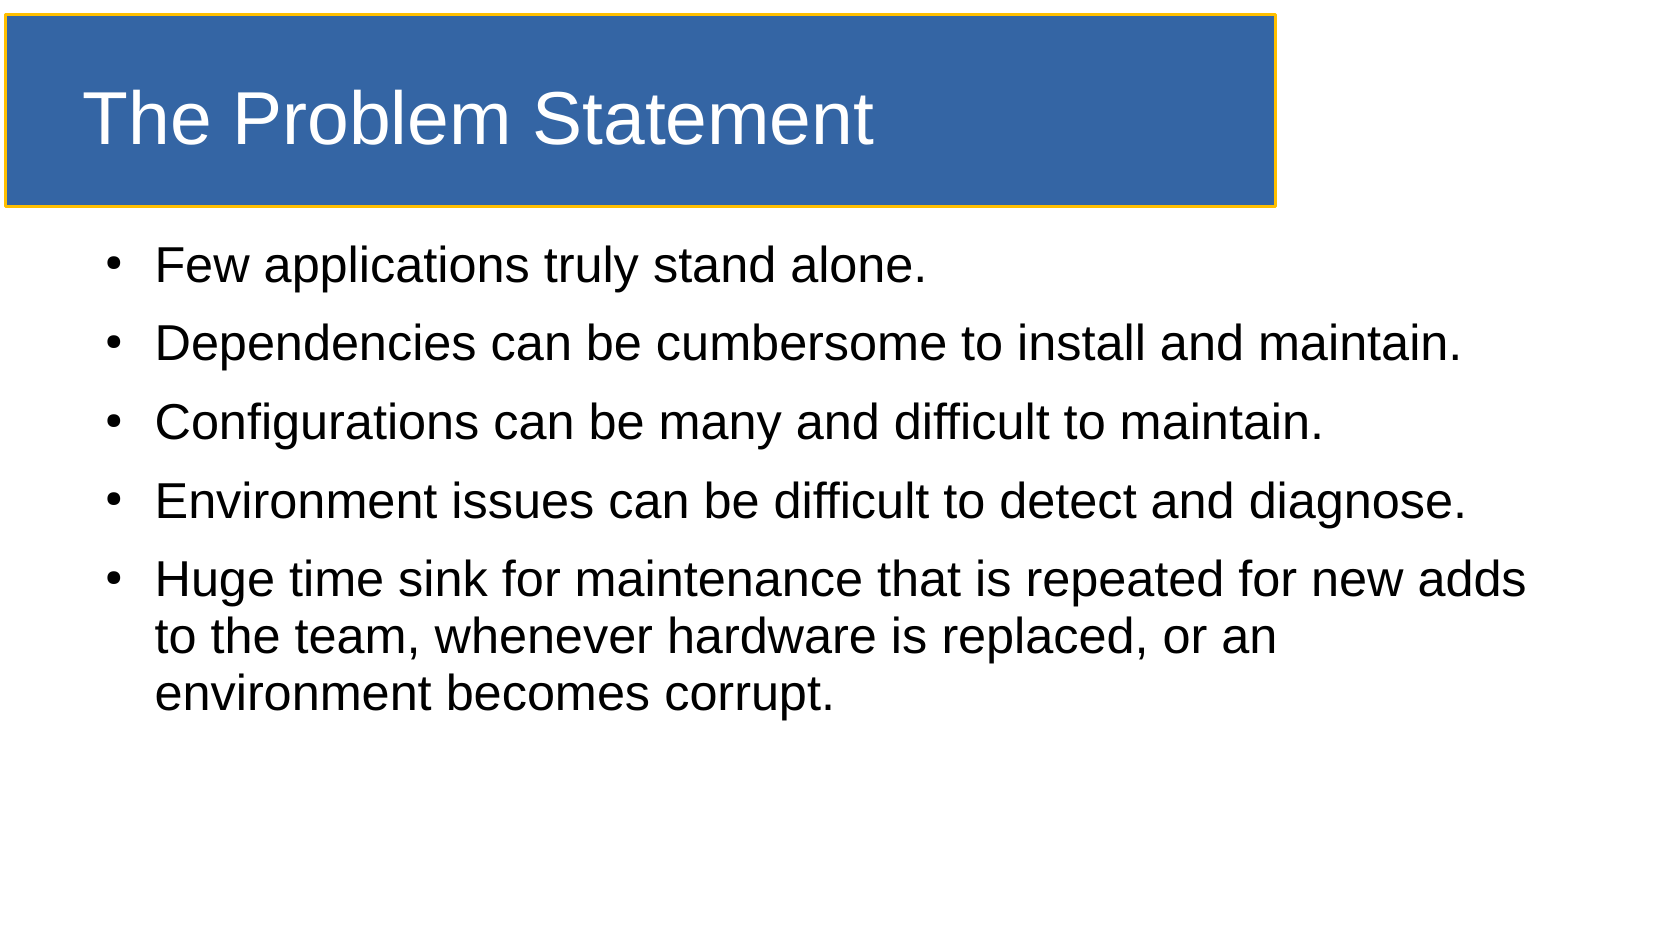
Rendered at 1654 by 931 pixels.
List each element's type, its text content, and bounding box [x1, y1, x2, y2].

title The Problem Statement [82, 44, 1235, 192]
list Few applications truly stand alone. Dependencies can be cumbersome to install and maintain. Configurations can be many and difficult to maintain. Environment issues can be difficult to detect and diagnose. Huge time sink for maintenance that is repeated for new adds to the team, whenever hardware is replaced, or an environment becomes corrupt. [88, 236, 1565, 798]
